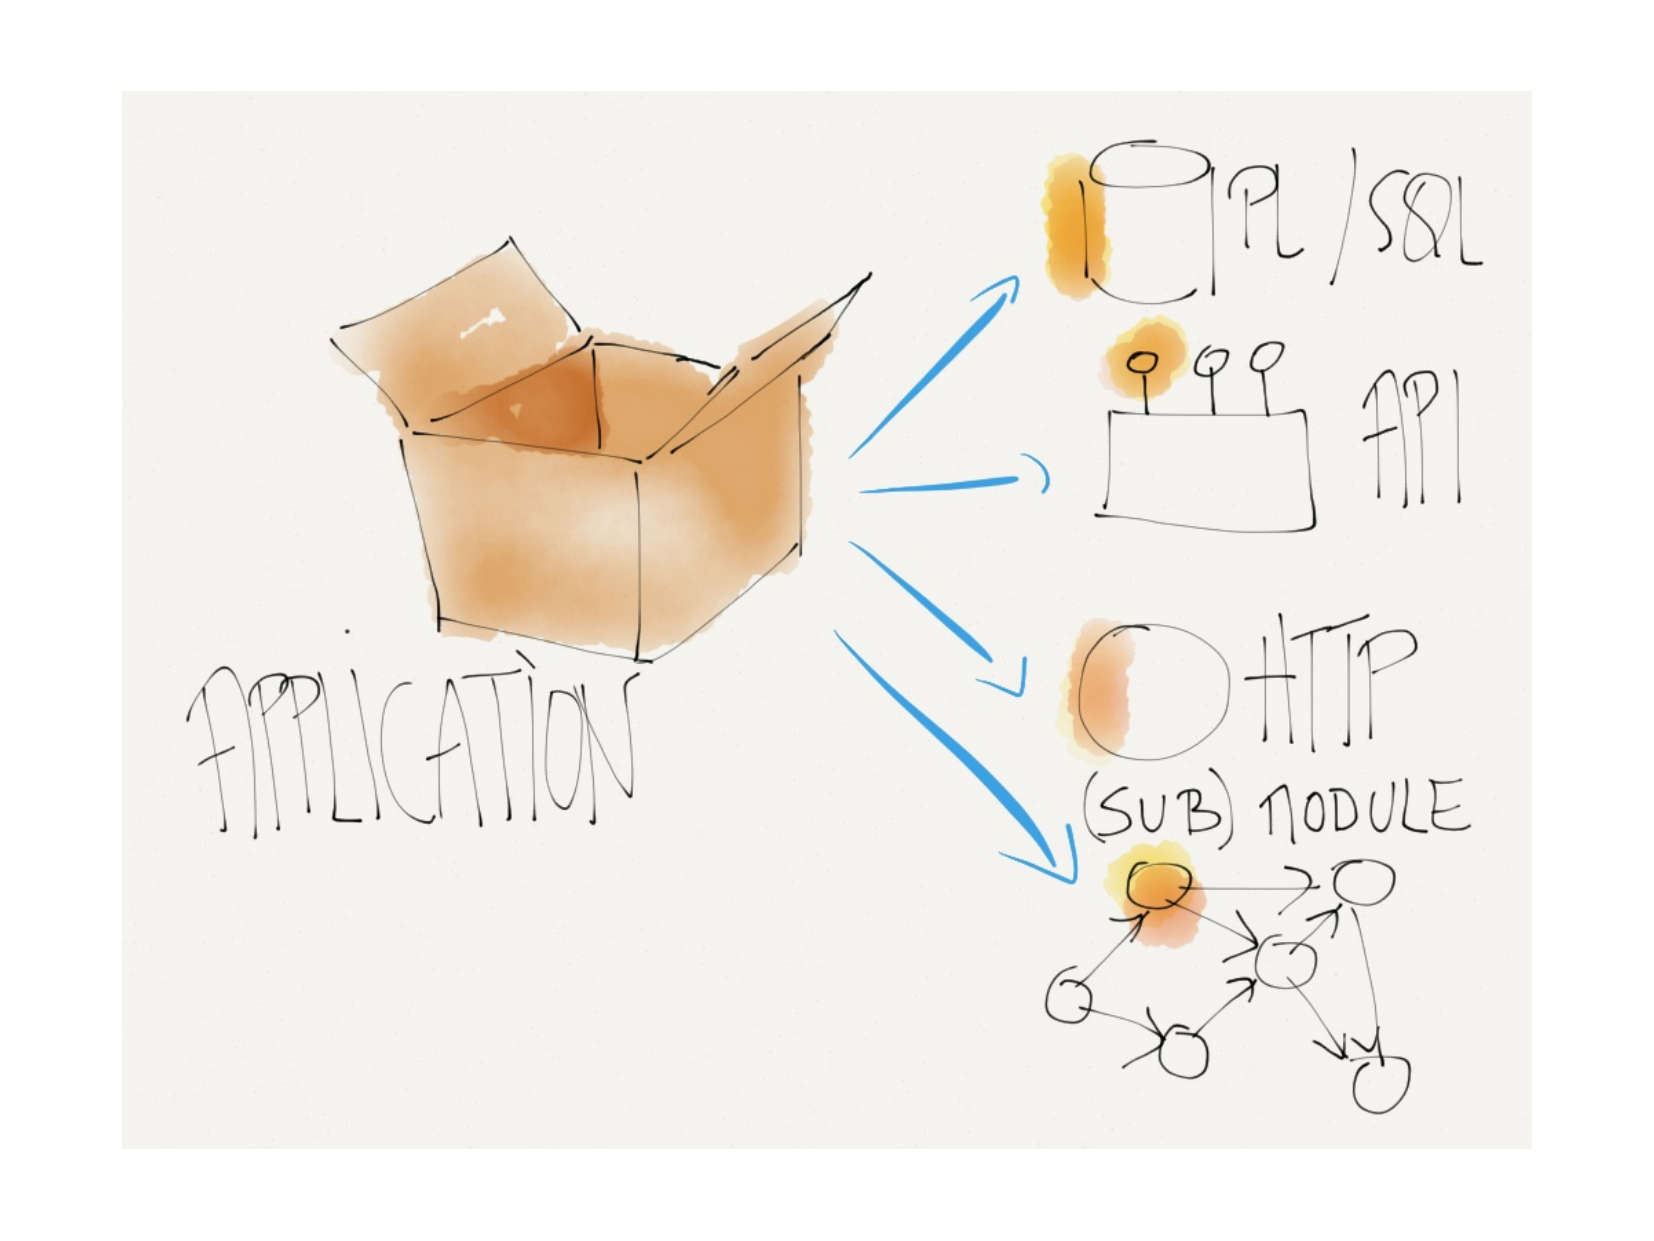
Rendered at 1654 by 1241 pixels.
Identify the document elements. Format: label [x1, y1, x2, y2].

picture [122, 91, 1532, 1149]
